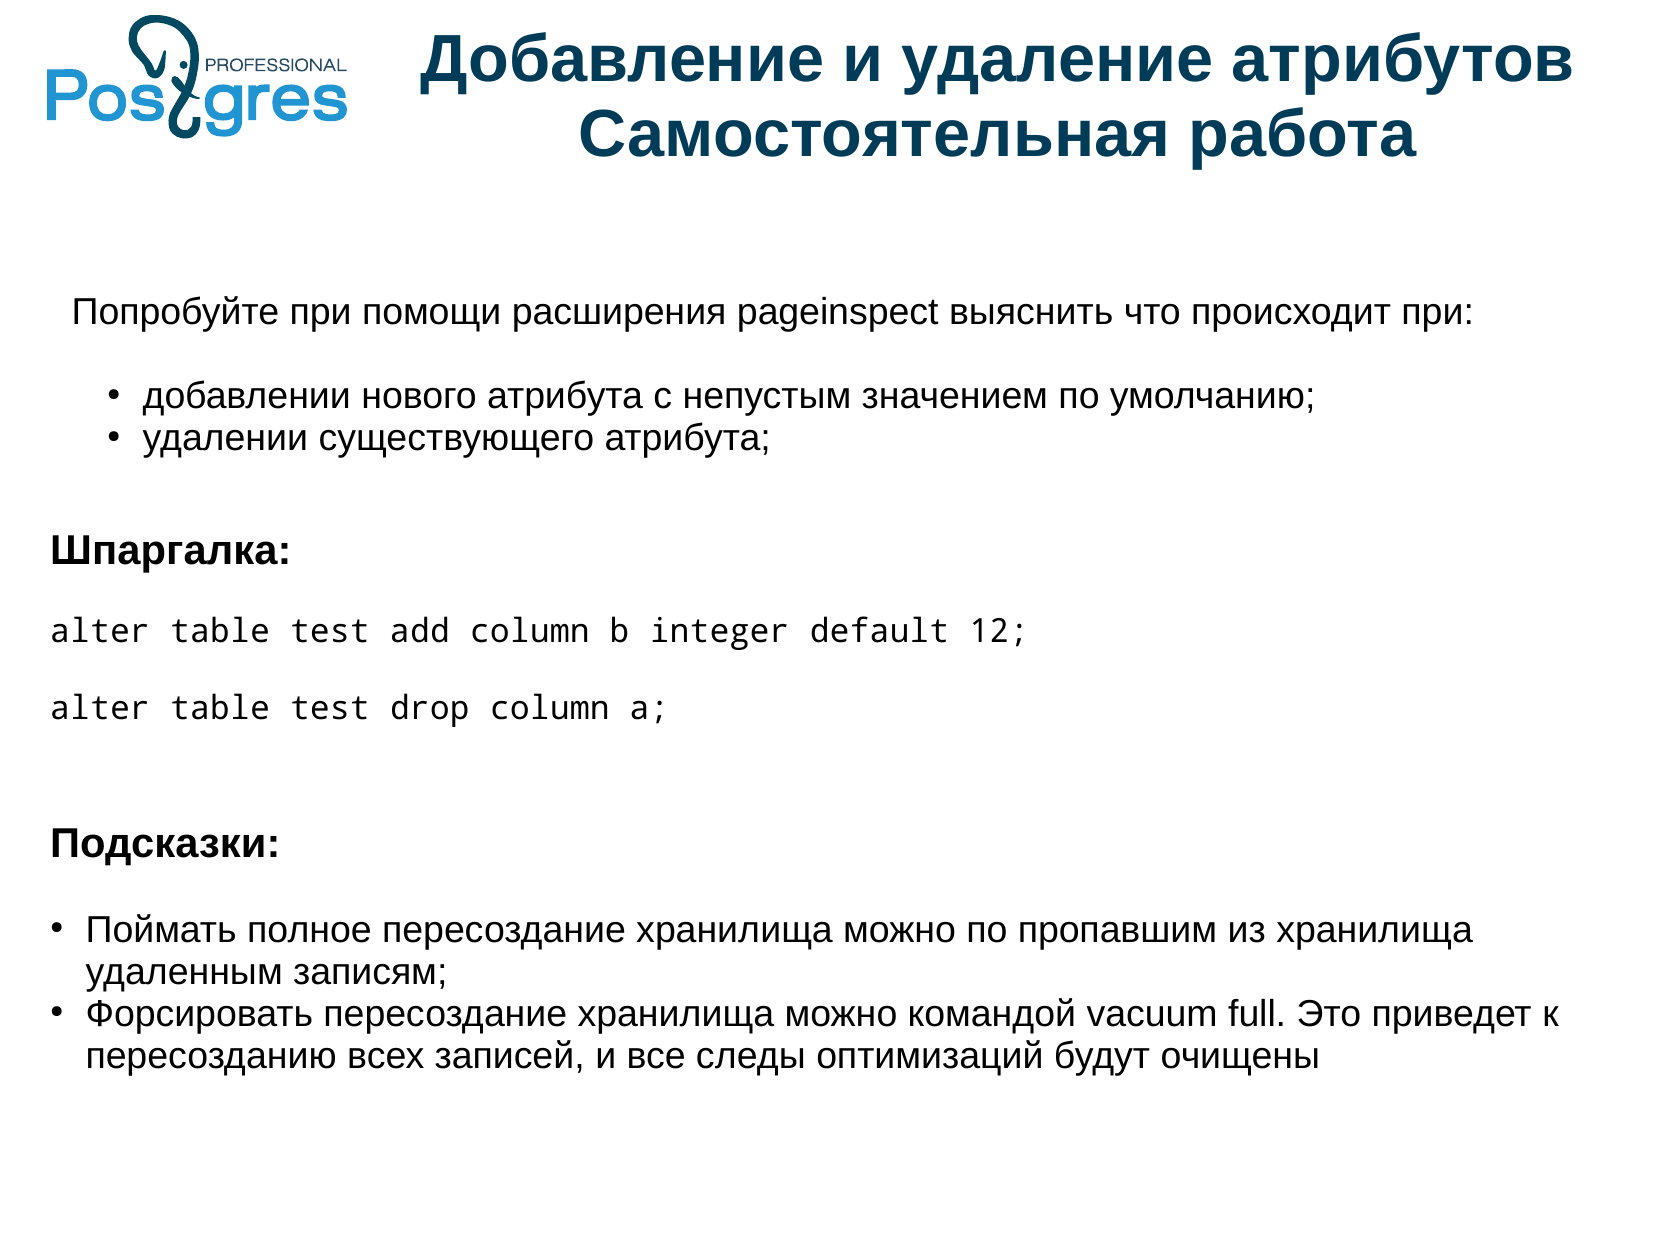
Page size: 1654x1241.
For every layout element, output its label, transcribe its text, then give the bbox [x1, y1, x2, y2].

text_box Шпаргалка: alter table test add column b integer default 12; alter table test drop column a; [35, 519, 1654, 736]
text_box Подсказки: Поймать полное пересоздание хранилища можно по пропавшим из хранилища удаленным записям; Форсировать пересоздание хранилища можно командой vacuum full. Это приведет к пересозданию всех записей, и все следы оптимизаций будут очищены [35, 812, 1654, 1084]
title Добавление и удаление атрибутов Самостоятельная работа [389, 20, 1607, 171]
text_box Попробуйте при помощи расширения pageinspect выяснить что происходит при: добавлении нового атрибута с непустым значением по умолчанию; удалении существующего атрибута; [56, 283, 1489, 467]
